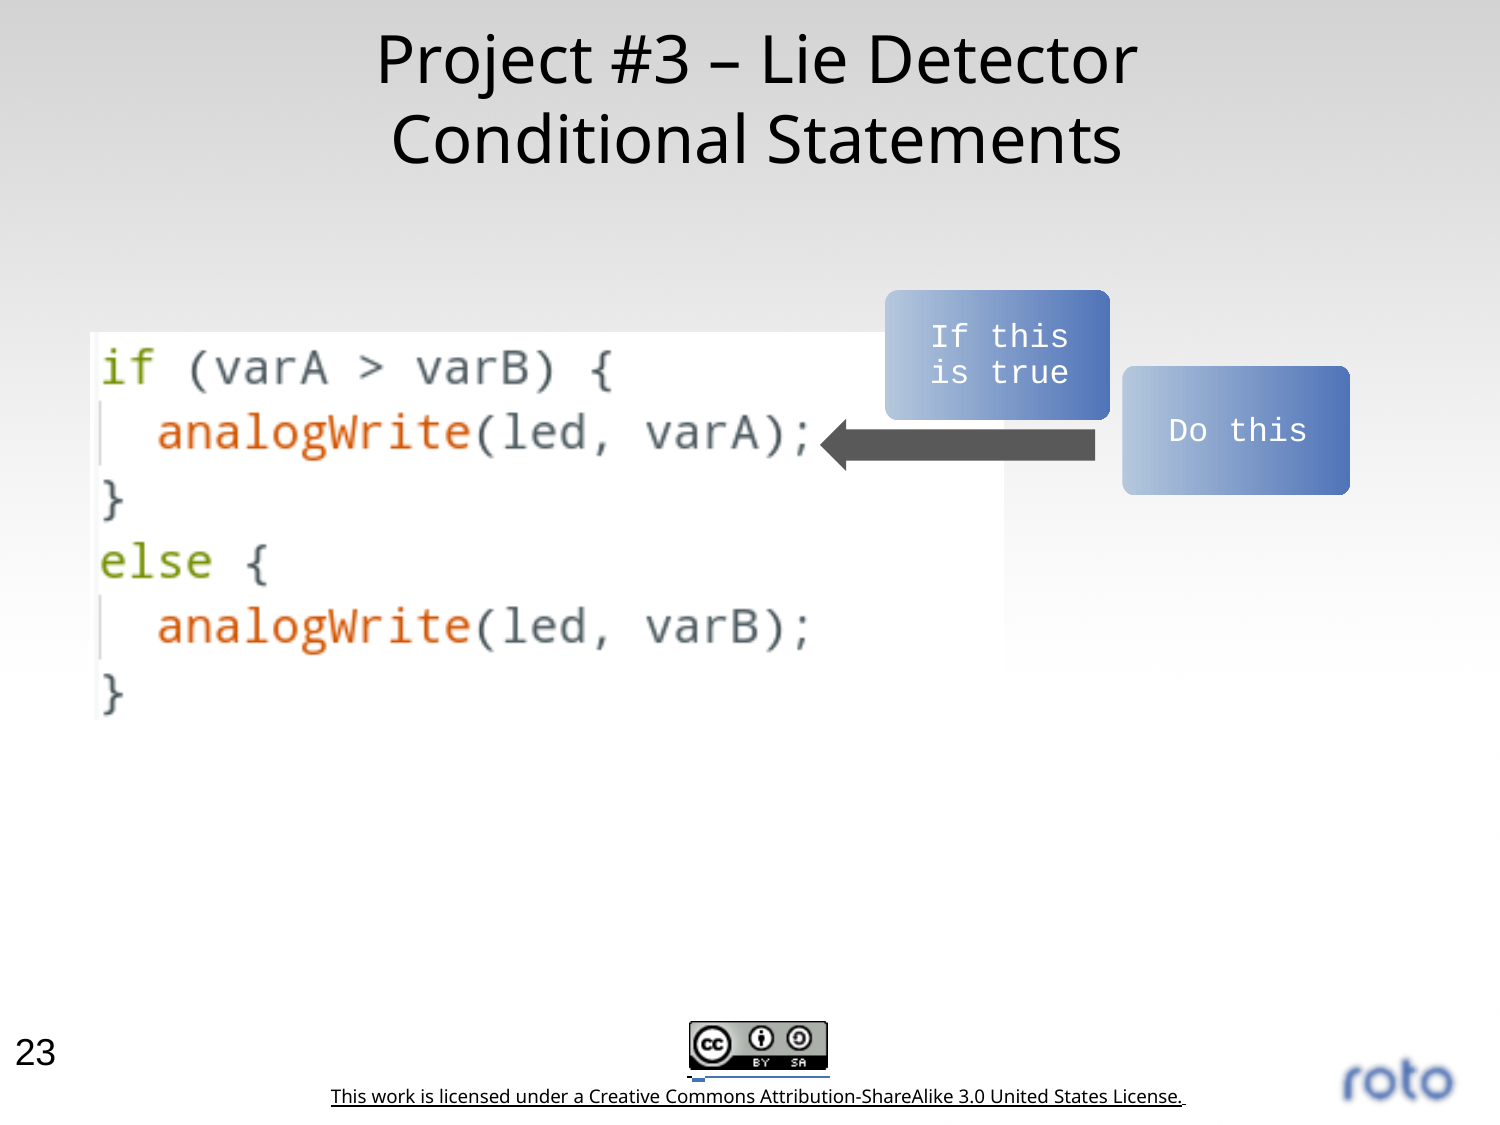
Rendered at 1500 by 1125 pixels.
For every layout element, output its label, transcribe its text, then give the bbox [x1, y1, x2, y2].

text_box [820, 418, 1096, 471]
title Project #3 – Lie Detector Conditional Statements [75, 2, 1441, 191]
text_box If this is true [885, 290, 1111, 421]
text_box Do this [1122, 365, 1351, 496]
picture [0, 0, 1500, 1125]
